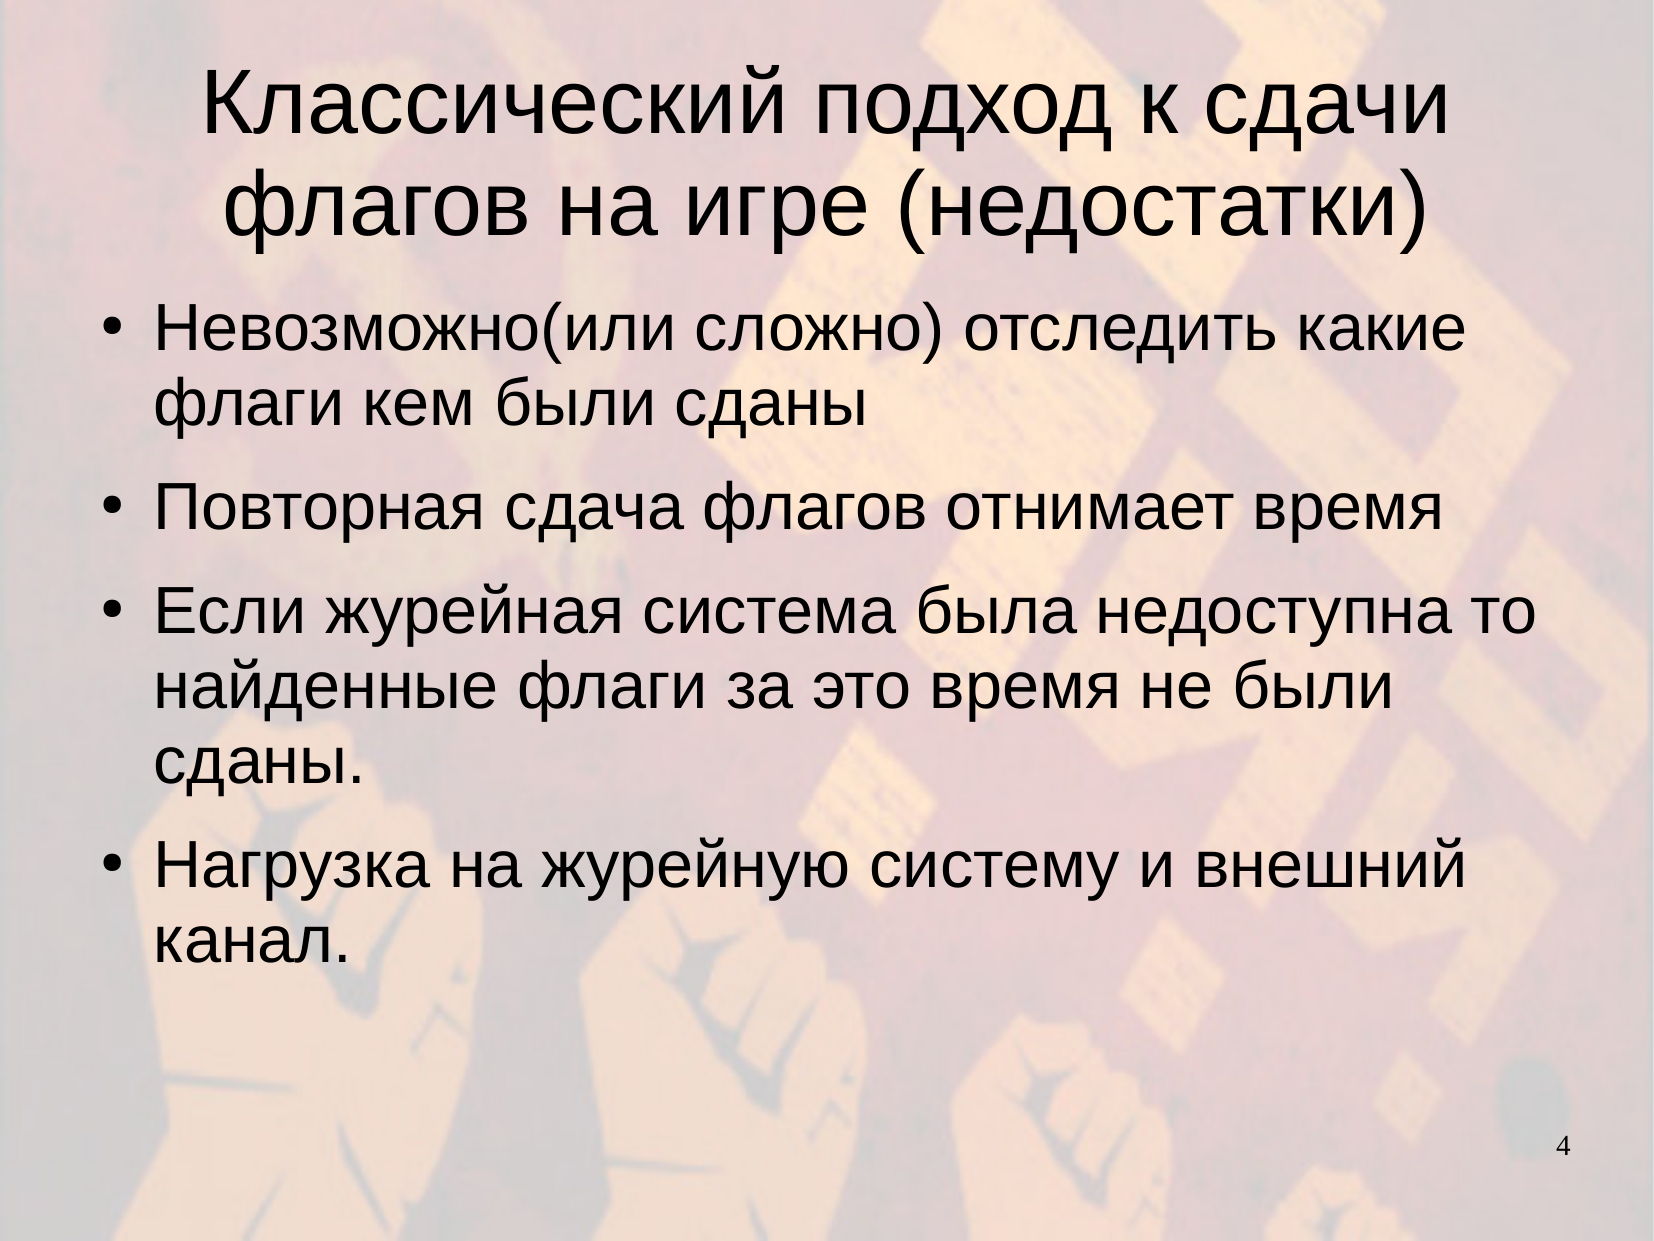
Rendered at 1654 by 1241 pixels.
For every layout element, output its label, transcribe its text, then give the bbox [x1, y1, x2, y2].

picture [0, 0, 1654, 1241]
list Невозможно(или сложно) отследить какие флаги кем были сданы Повторная сдача флагов отнимает время Если журейная система была недоступна то найденные флаги за это время не были сданы. Нагрузка на журейную систему и внешний канал. [82, 290, 1571, 1010]
title Классический подход к сдачи флагов на игре (недостатки) [82, 49, 1571, 257]
